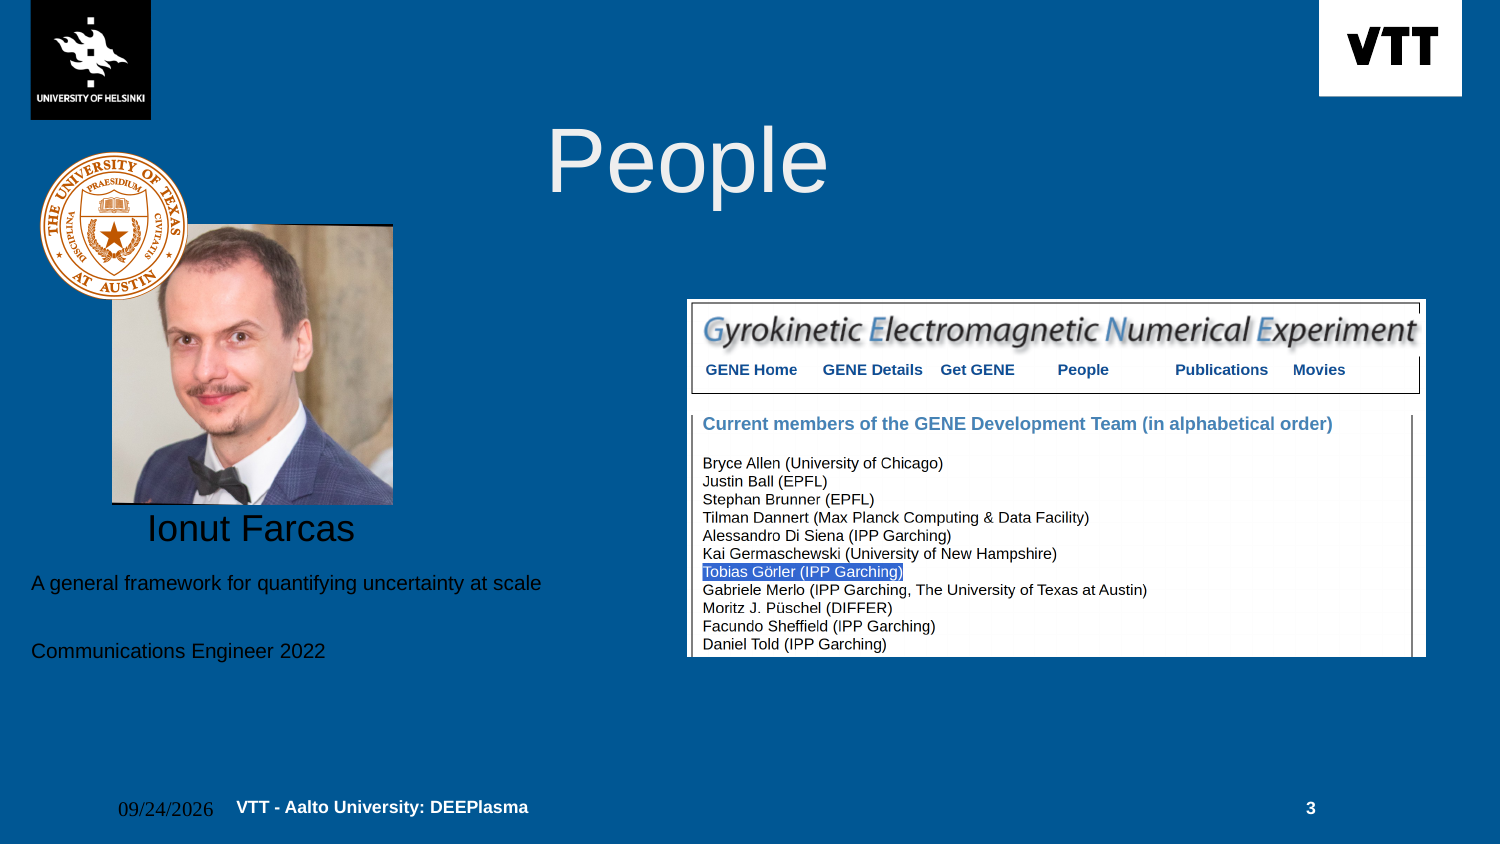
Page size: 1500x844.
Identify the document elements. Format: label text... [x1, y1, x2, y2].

text_box A general framework for quantifying uncertainty at scale Communications Engineer 2022 [16, 563, 557, 671]
title People [118, 104, 1258, 208]
text_box Ionut Farcas [132, 500, 371, 558]
picture [687, 299, 1426, 657]
picture [30, 0, 151, 120]
picture [39, 151, 393, 505]
